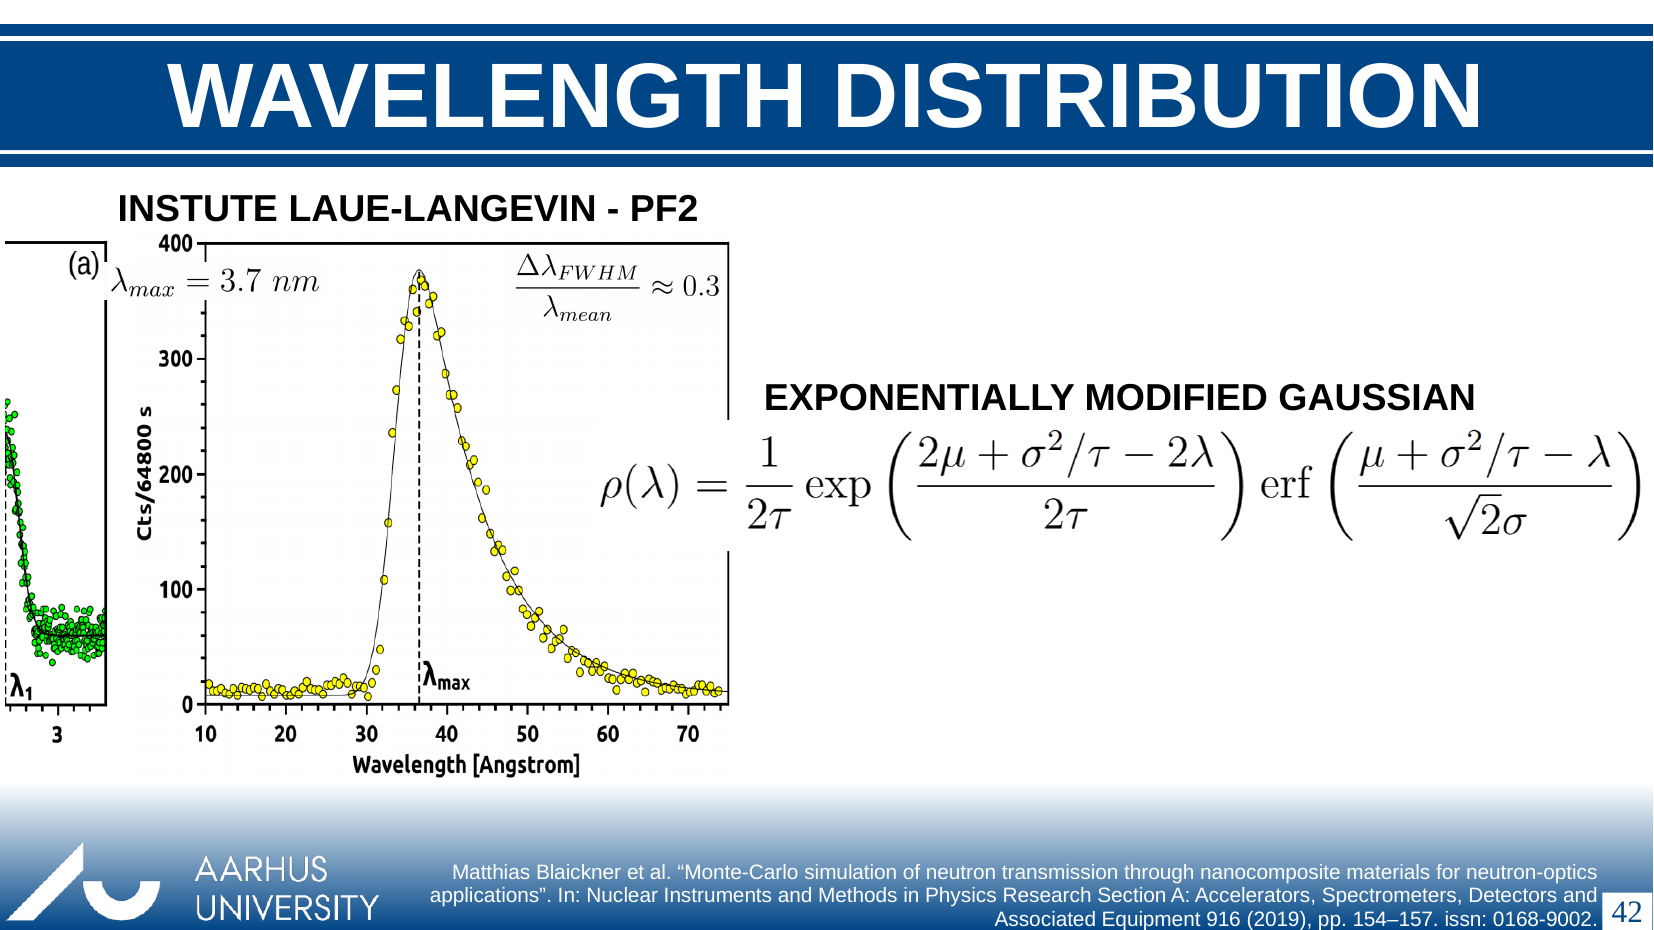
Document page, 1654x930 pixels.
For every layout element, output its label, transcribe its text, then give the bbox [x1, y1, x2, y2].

picture [5, 233, 1645, 780]
text_box EXPONENTIALLY MODIFIED GAUSSIAN [749, 369, 1492, 426]
title WAVELENGTH DISTRIBUTION [0, 41, 1653, 151]
picture [5, 841, 414, 928]
text_box Matthias Blaickner et al. “Monte-Carlo simulation of neutron transmission through nanocomposite materials for neutron-optics applications”. In: Nuclear Instruments and Methods in Physics Research Section A: Accelerators, Spectrometers, Detectors and Associated Equipment 916 (2019), pp. 154–157. issn: 0168-9002. [397, 853, 1613, 930]
text_box INSTUTE LAUE-LANGEVIN - PF2 [102, 180, 715, 237]
